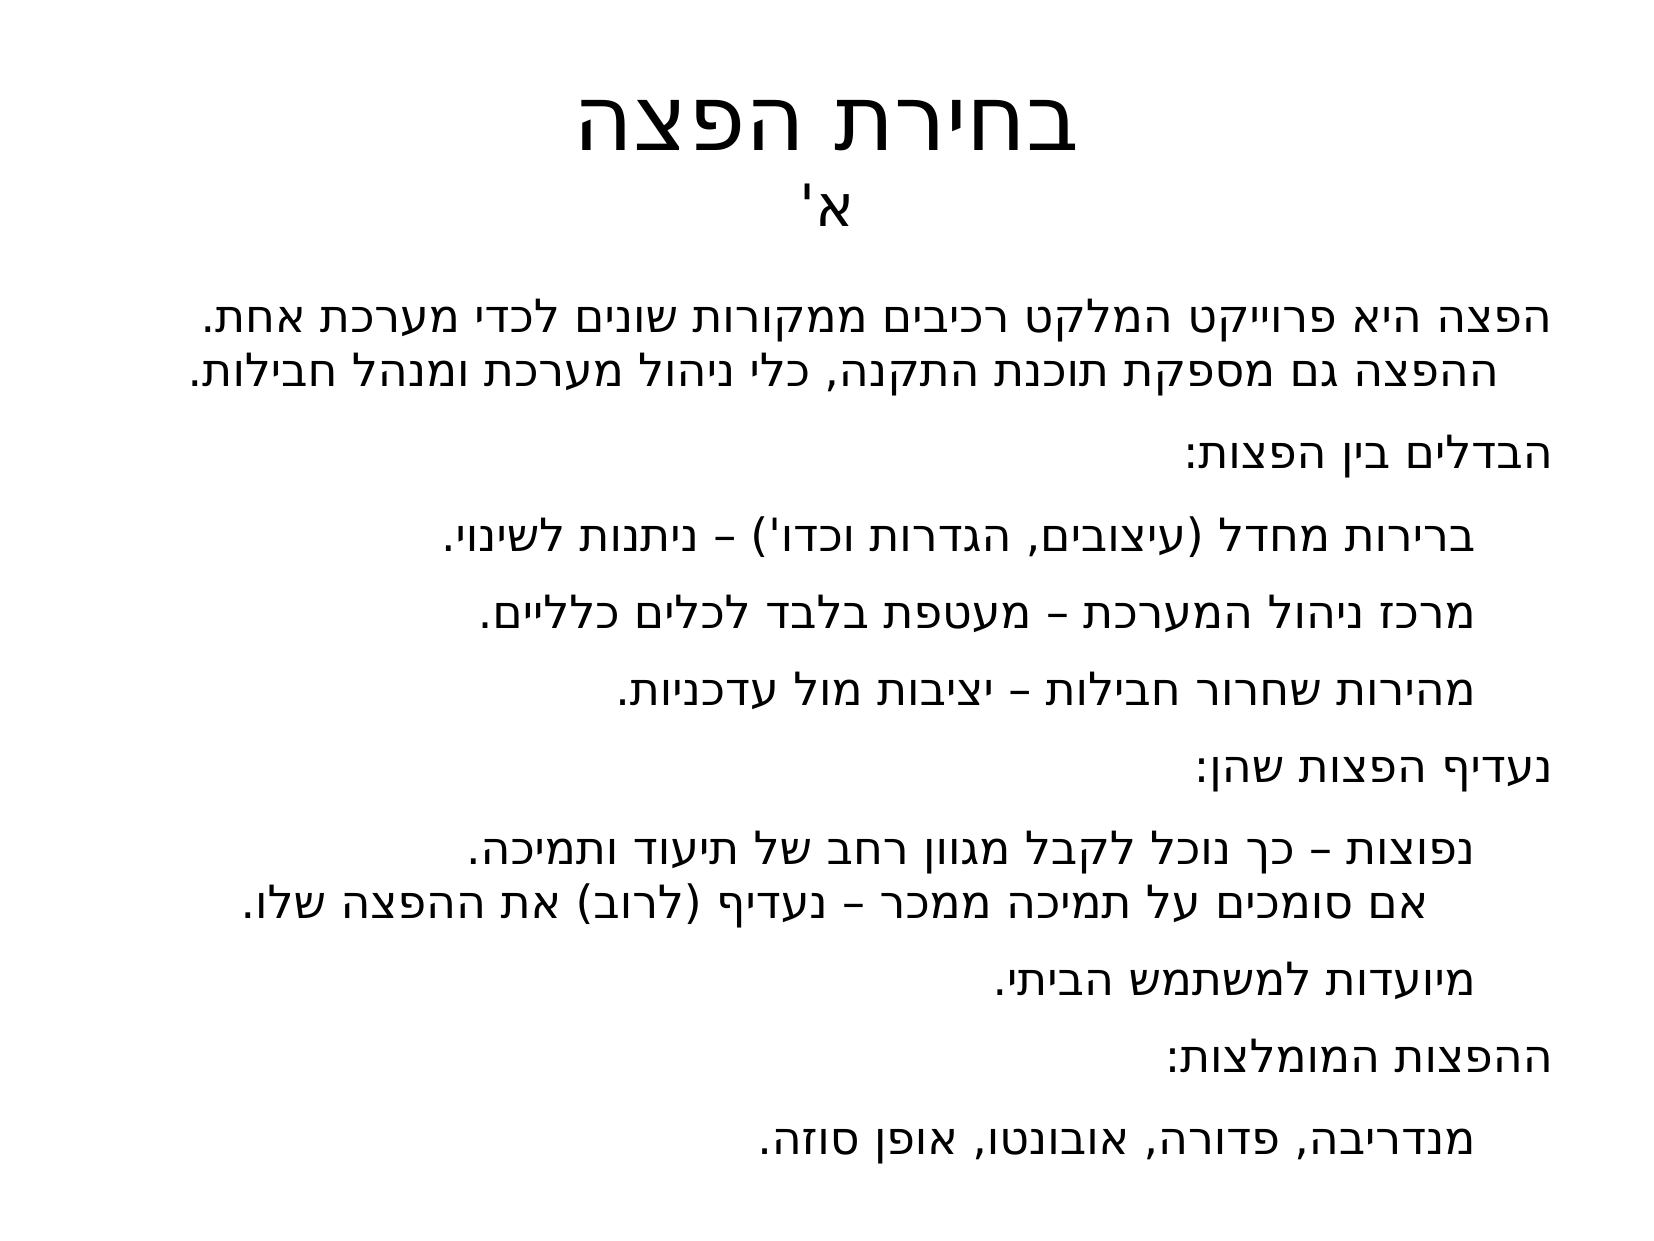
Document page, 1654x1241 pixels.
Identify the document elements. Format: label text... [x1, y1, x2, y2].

list הפצה היא פרוייקט המלקט רכיבים ממקורות שונים לכדי מערכת אחת. ההפצה גם מספקת תוכנת התקנה, כלי ניהול מערכת ומנהל חבילות. הבדלים בין הפצות: ברירות מחדל (עיצובים, הגדרות וכדו') – ניתנות לשינוי. מרכז ניהול המערכת – מעטפת בלבד לכלים כלליים. מהירות שחרור חבילות – יציבות מול עדכניות. נעדיף הפצות שהן: נפוצות – כך נוכל לקבל מגוון רחב של תיעוד ותמיכה. אם סומכים על תמיכה ממכר – נעדיף (לרוב) את ההפצה שלו. מיועדות למשתמש הביתי. ההפצות המומלצות: מנדריבה, פדורה, אובונטו, אופן סוזה. [82, 290, 1571, 1196]
title בחירת הפצה א' [82, 56, 1571, 250]
